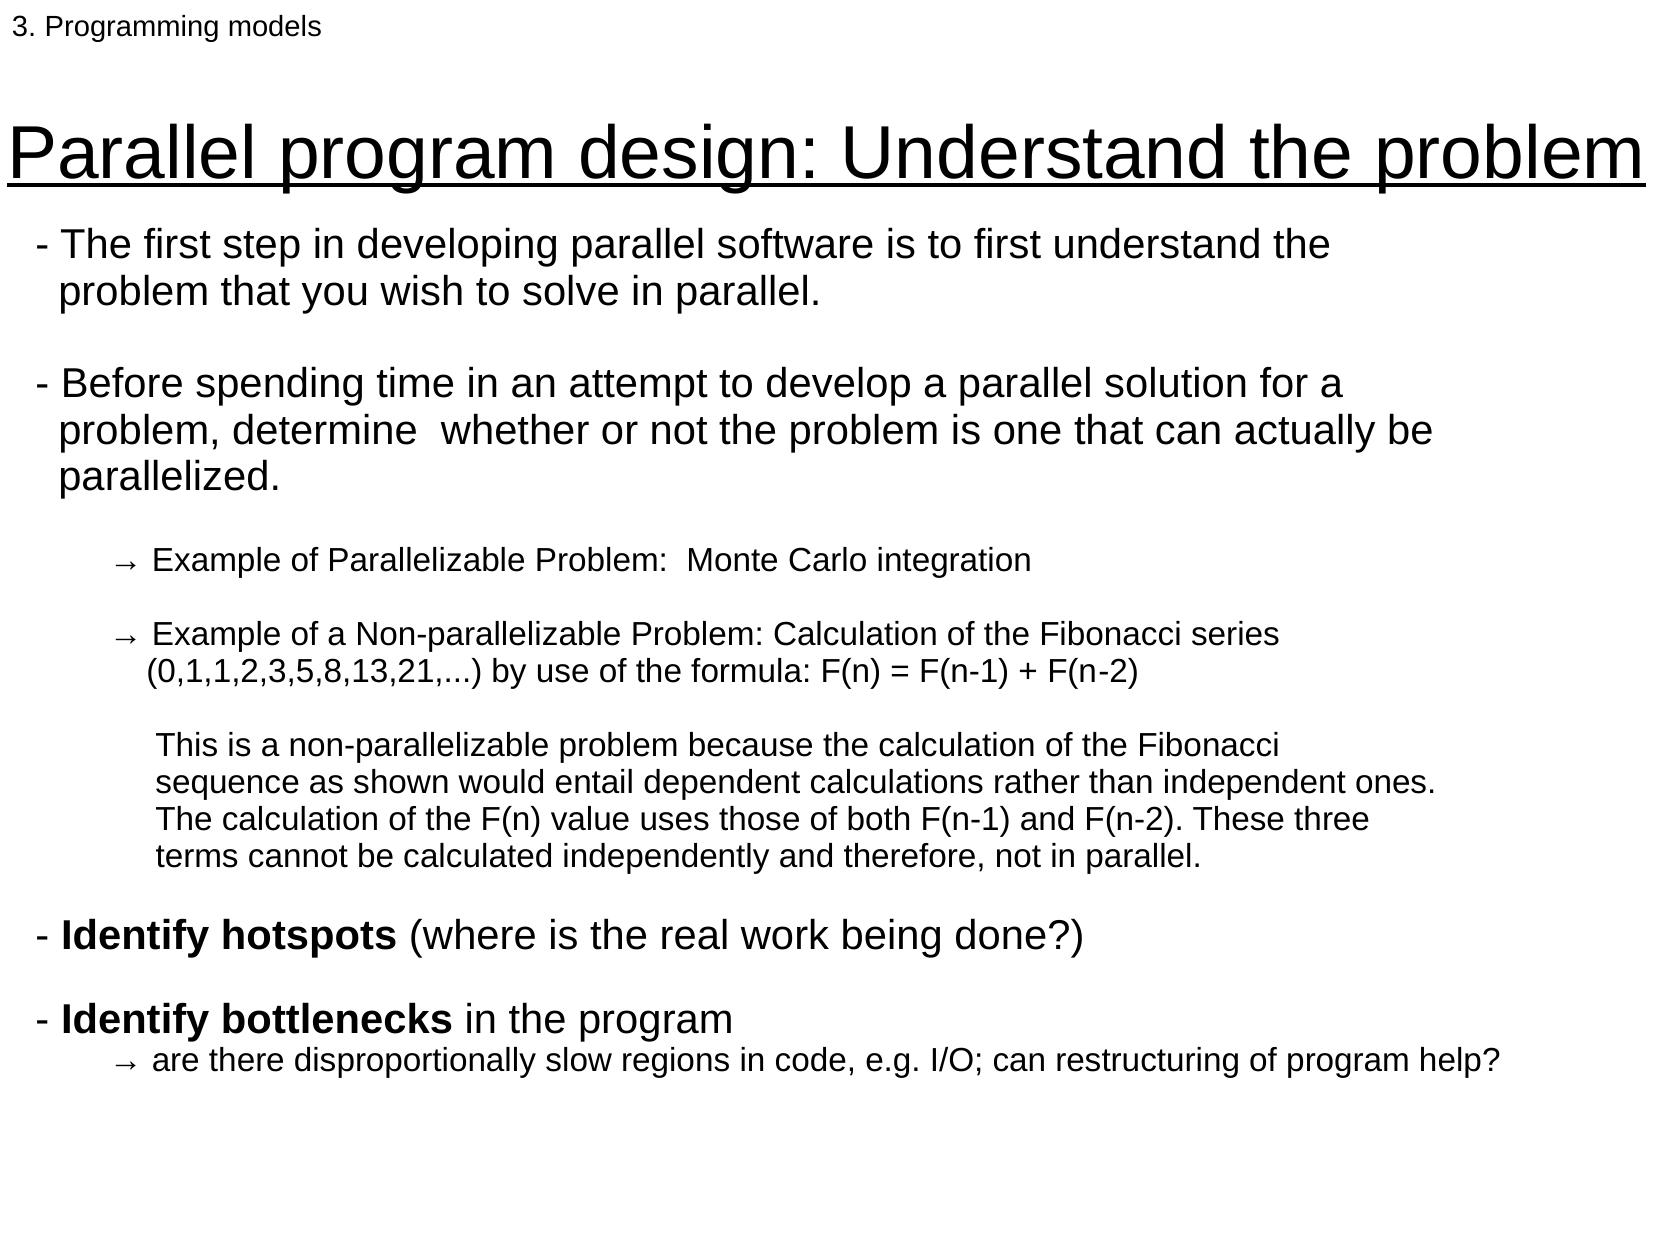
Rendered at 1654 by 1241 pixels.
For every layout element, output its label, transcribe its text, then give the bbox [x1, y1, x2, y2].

text_box 3. Programming models [11, 8, 815, 44]
title Parallel program design: Understand the problem [0, 49, 1654, 257]
subtitle - The first step in developing parallel software is to first understand the problem that you wish to solve in parallel. - Before spending time in an attempt to develop a parallel solution for a problem, determine whether or not the problem is one that can actually be parallelized. → Example of Parallelizable Problem: Monte Carlo integration → Example of a Non-parallelizable Problem: Calculation of the Fibonacci series (0,1,1,2,3,5,8,13,21,...) by use of the formula: F(n) = F(n-1) + F(n­-2) This is a non-parallelizable problem because the calculation of the Fibonacci sequence as shown would entail dependent calculations rather than independent ones. The calculation of the F(n) value uses those of both F(n-1) and F(n-2). These three terms cannot be calculated independently and therefore, not in parallel. - Identify hotspots (where is the real work being done?) - Identify bottlenecks in the program → are there disproportionally slow regions in code, e.g. I/O; can restructuring of program help? [35, 215, 1619, 1084]
